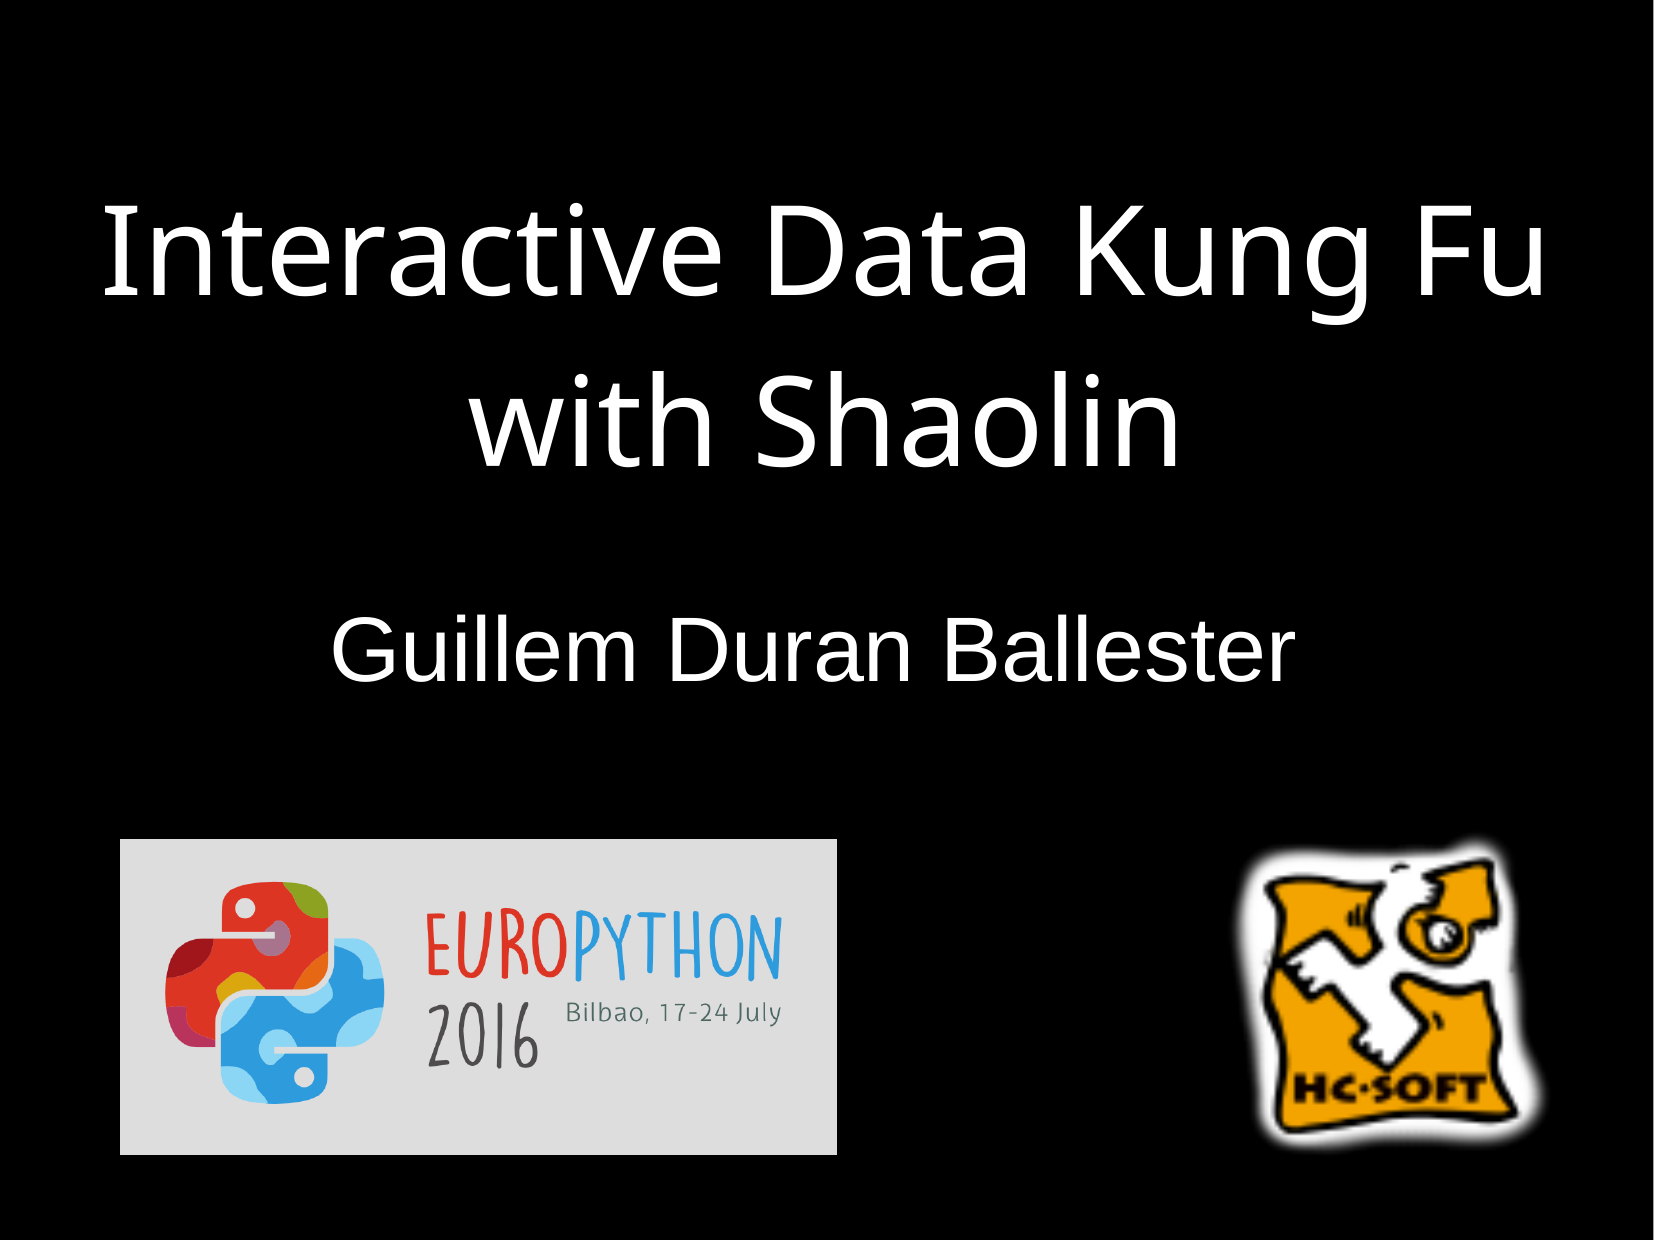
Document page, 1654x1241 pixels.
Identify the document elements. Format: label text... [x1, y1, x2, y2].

title Interactive Data Kung Fu with Shaolin [82, 180, 1571, 290]
subtitle Guillem Duran Ballester [82, 290, 1571, 1010]
picture [120, 839, 837, 1156]
picture [1219, 824, 1565, 1171]
